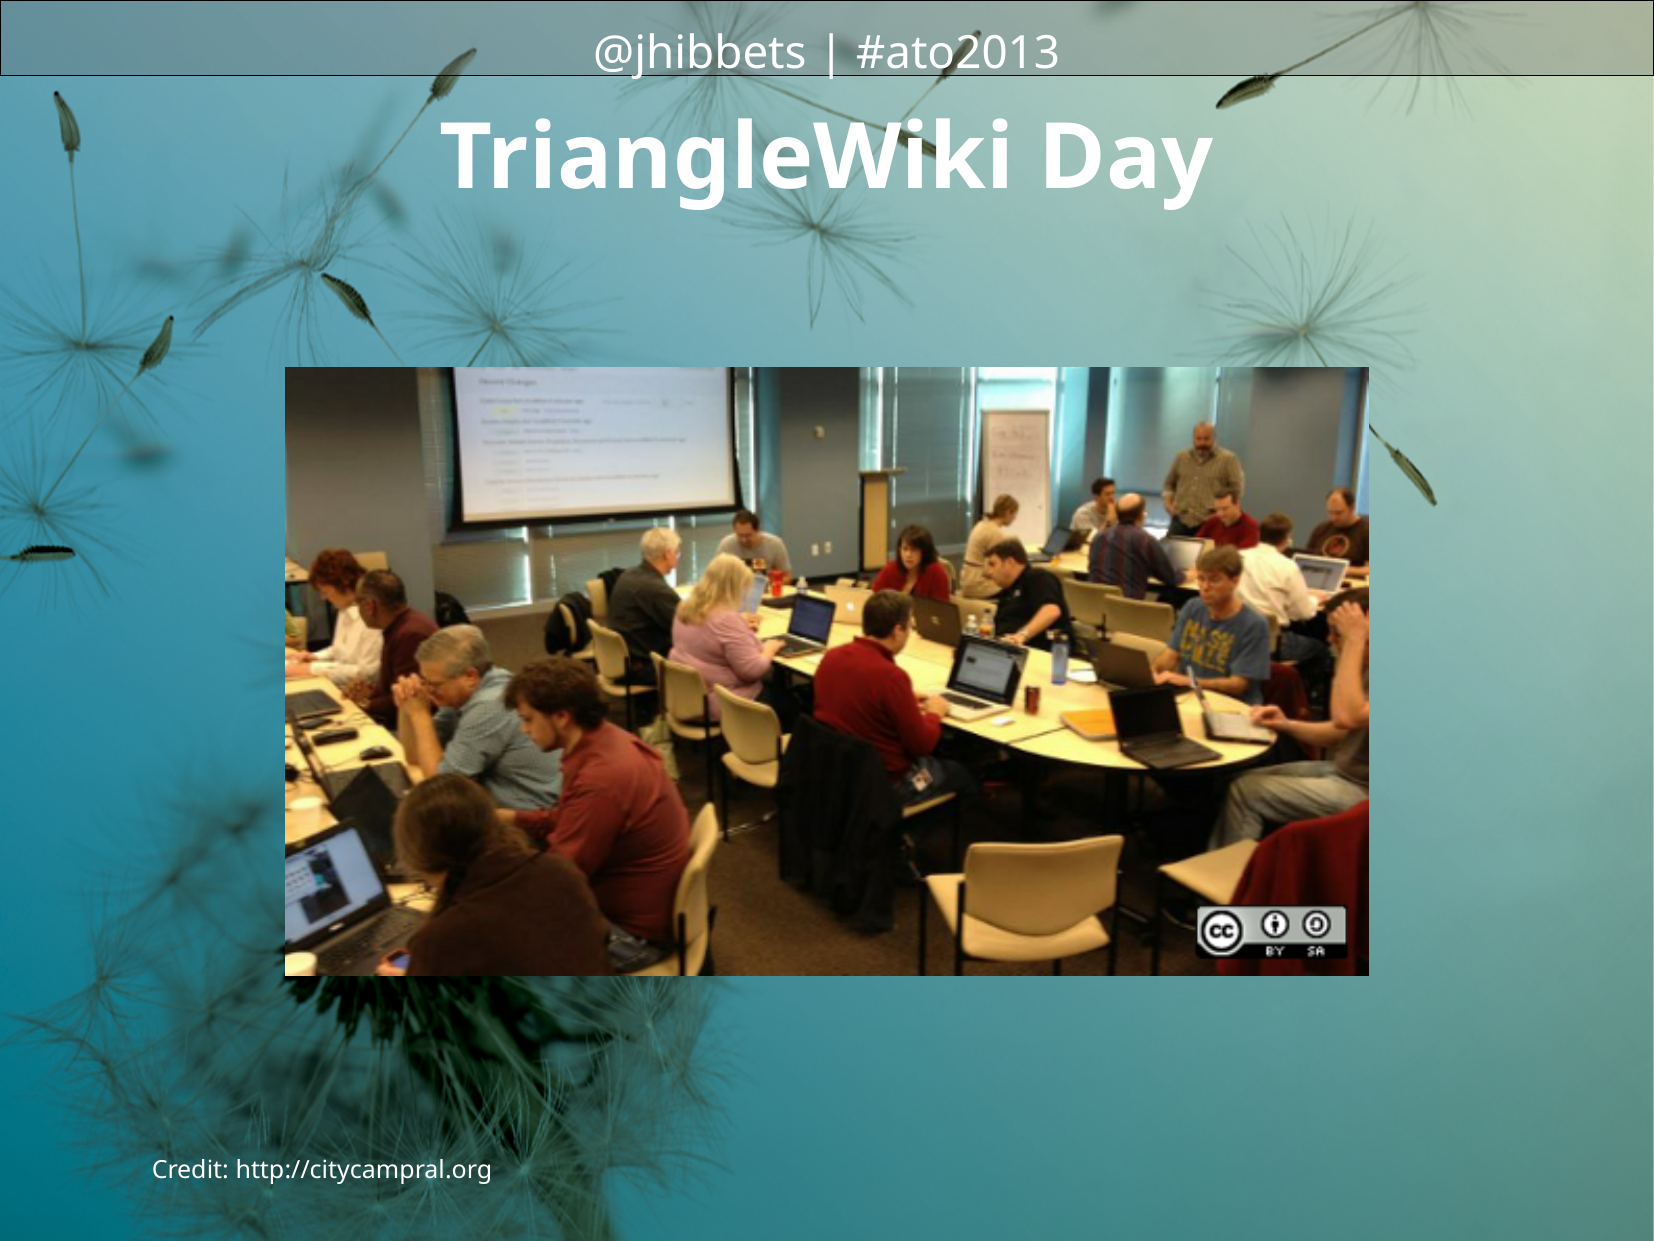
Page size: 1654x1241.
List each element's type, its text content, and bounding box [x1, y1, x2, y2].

title TriangleWiki Day [82, 49, 1571, 257]
text_box Credit: http://citycampral.org [137, 1144, 521, 1188]
picture [0, 76, 1654, 1241]
